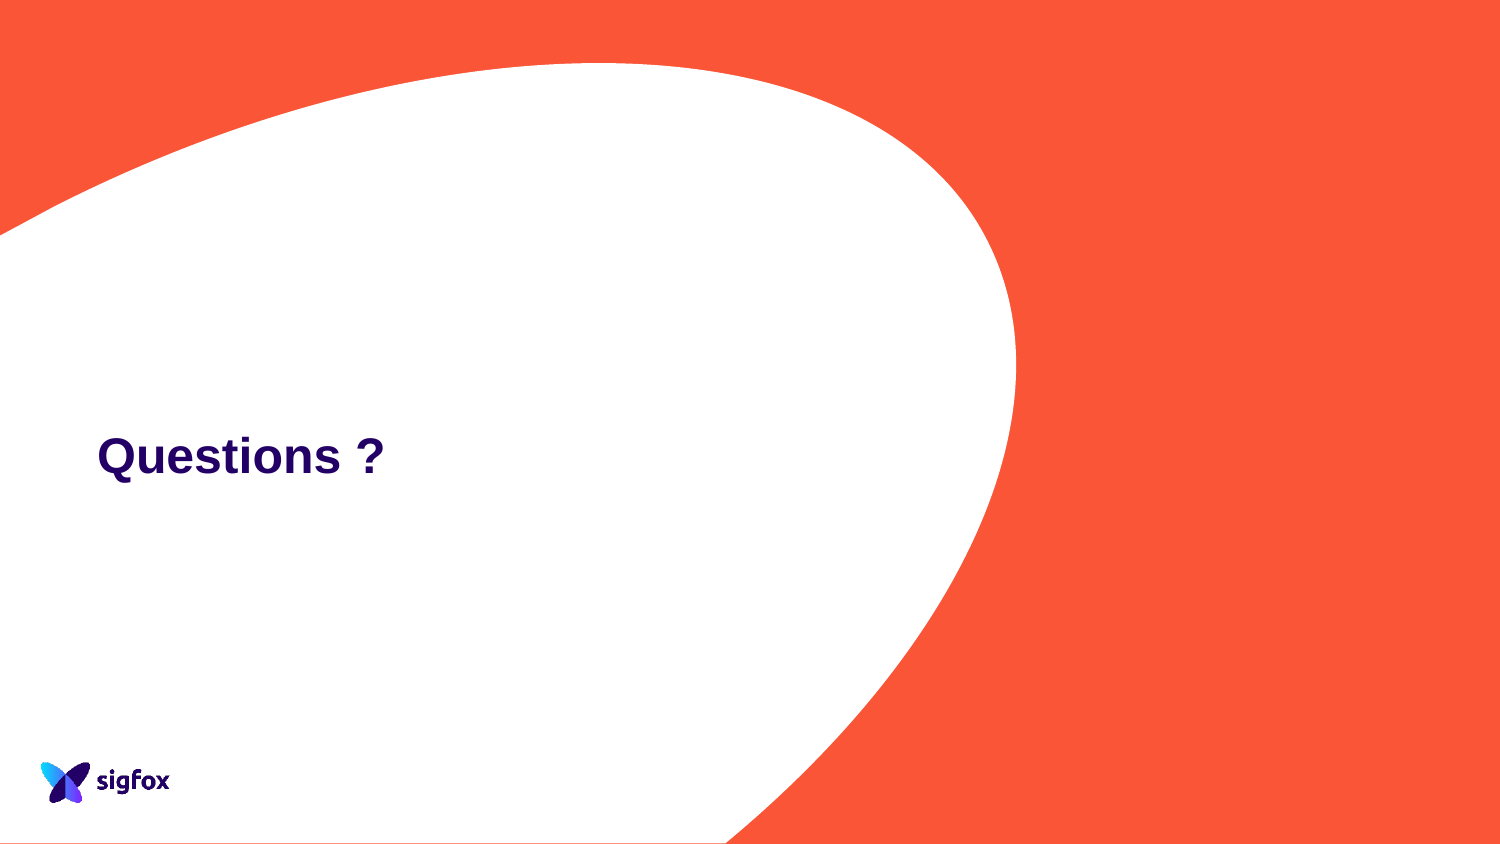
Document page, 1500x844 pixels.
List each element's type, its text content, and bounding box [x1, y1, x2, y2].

picture [36, 760, 175, 804]
text_box Questions ? [97, 423, 786, 485]
